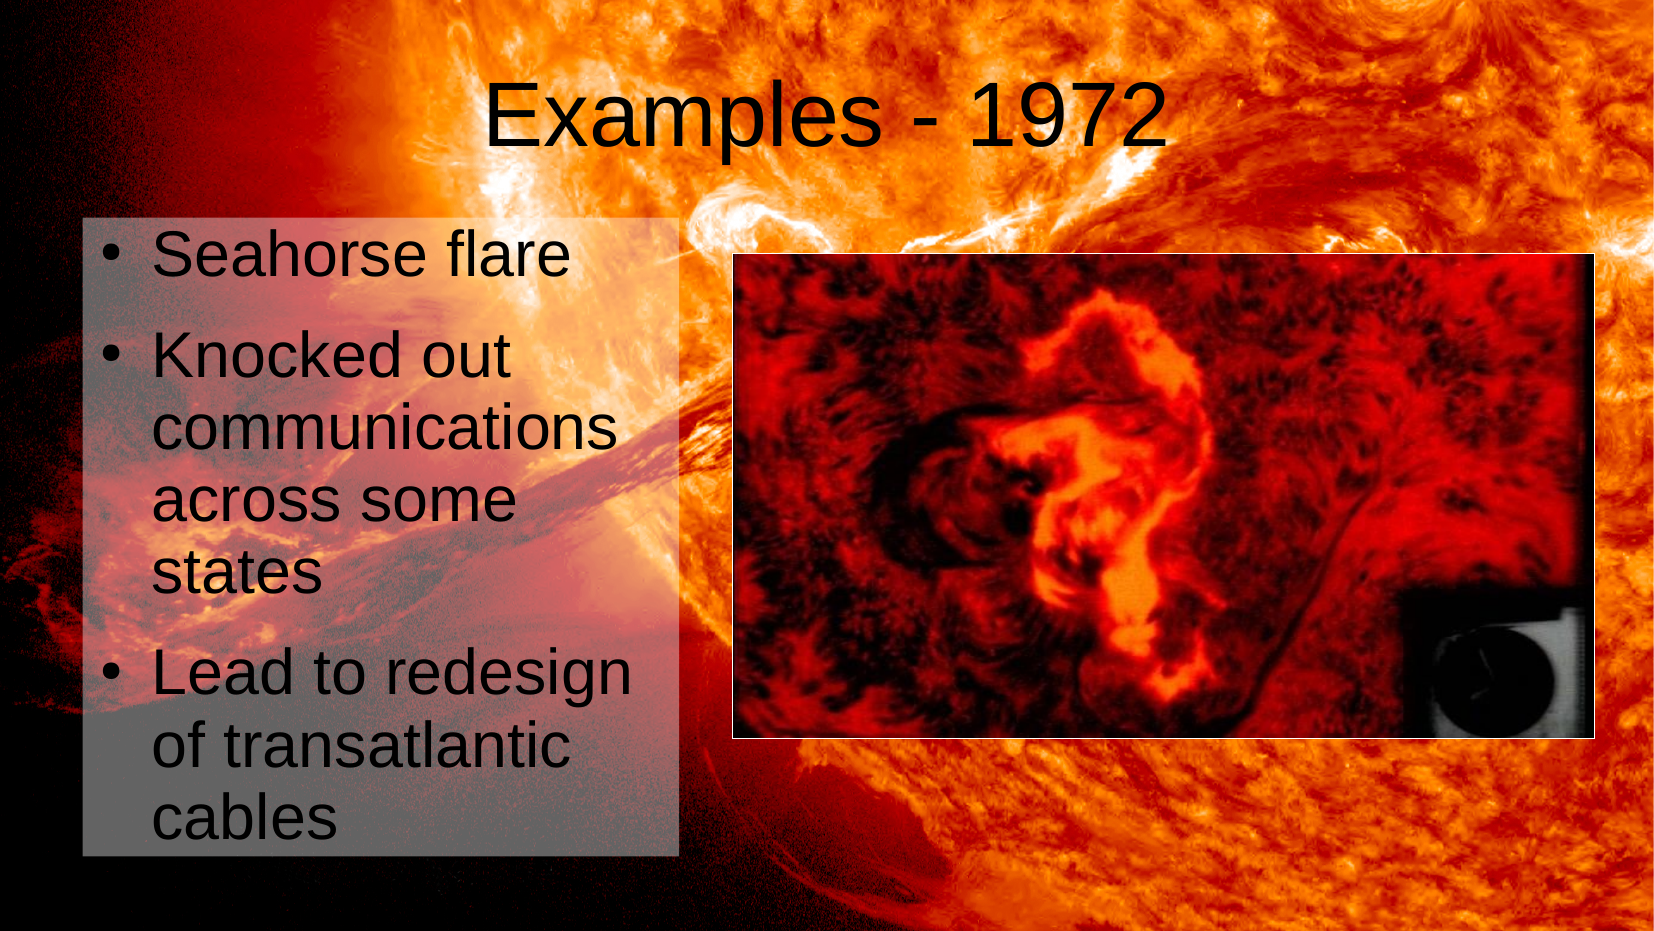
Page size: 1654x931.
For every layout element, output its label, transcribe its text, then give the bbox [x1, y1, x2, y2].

picture [0, 0, 1654, 931]
title Examples - 1972 [82, 37, 1571, 193]
list Seahorse flare Knocked out communications across some states Lead to redesign of transatlantic cables [82, 217, 680, 857]
